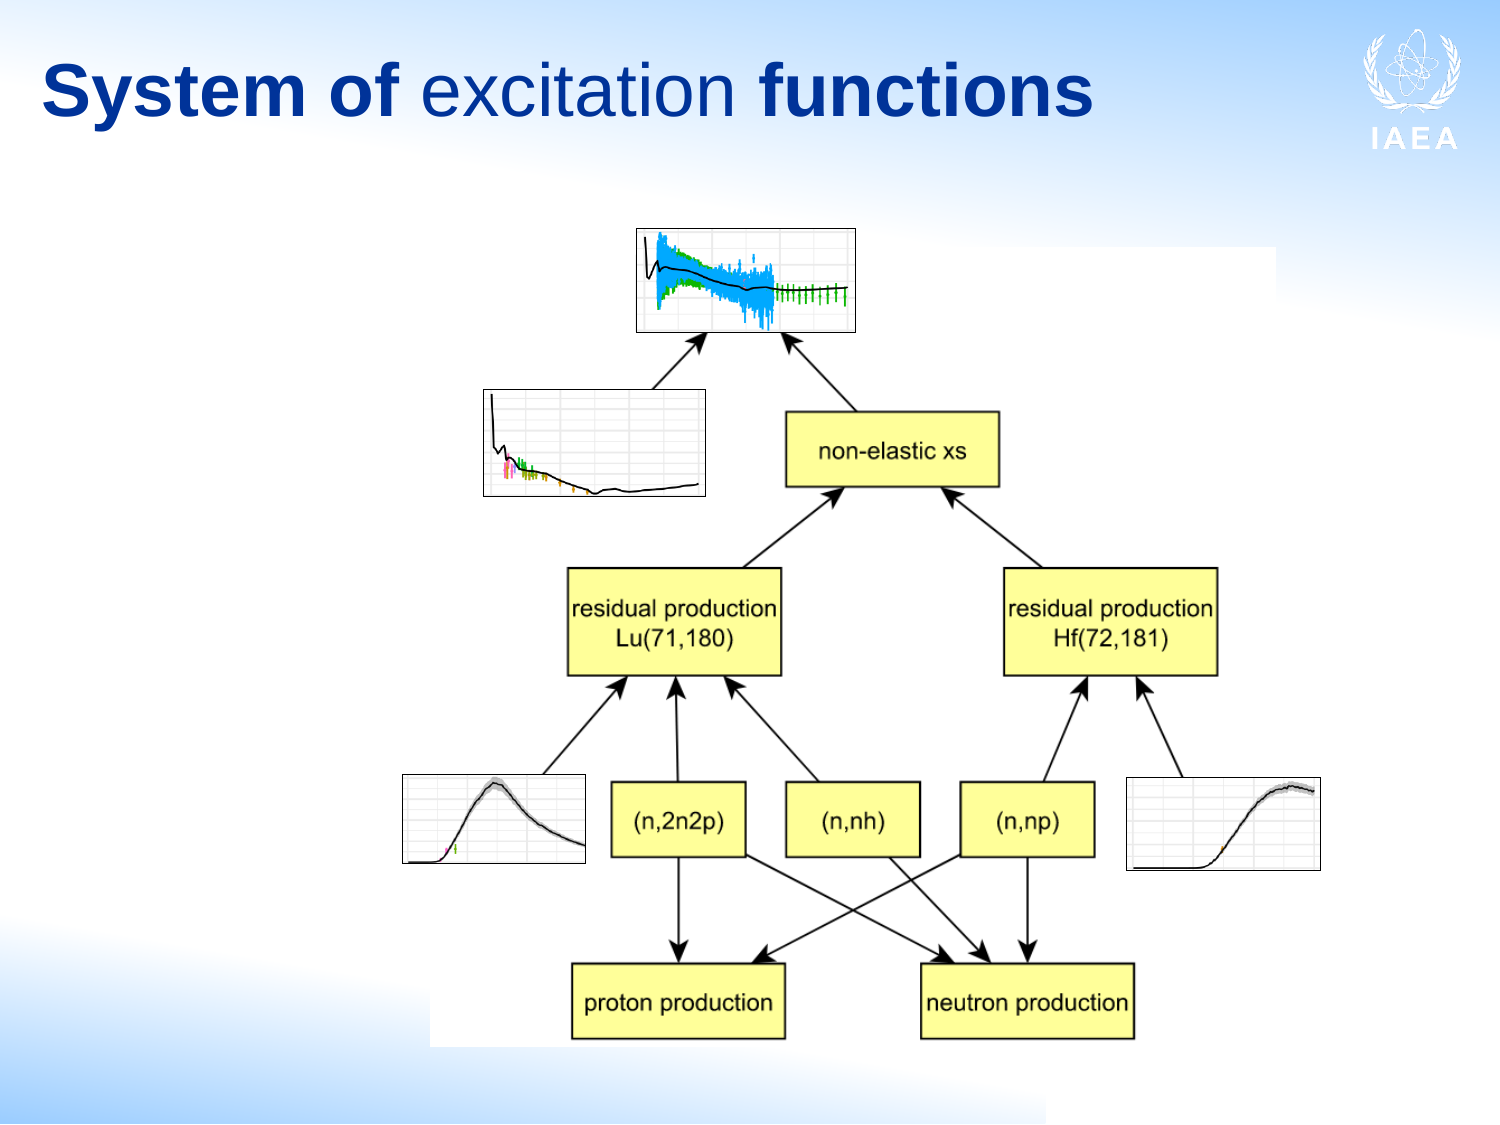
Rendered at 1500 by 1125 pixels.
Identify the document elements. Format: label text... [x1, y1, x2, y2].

title System of excitation functions [41, 5, 1136, 174]
picture [1363, 29, 1461, 149]
picture [402, 228, 1321, 1047]
